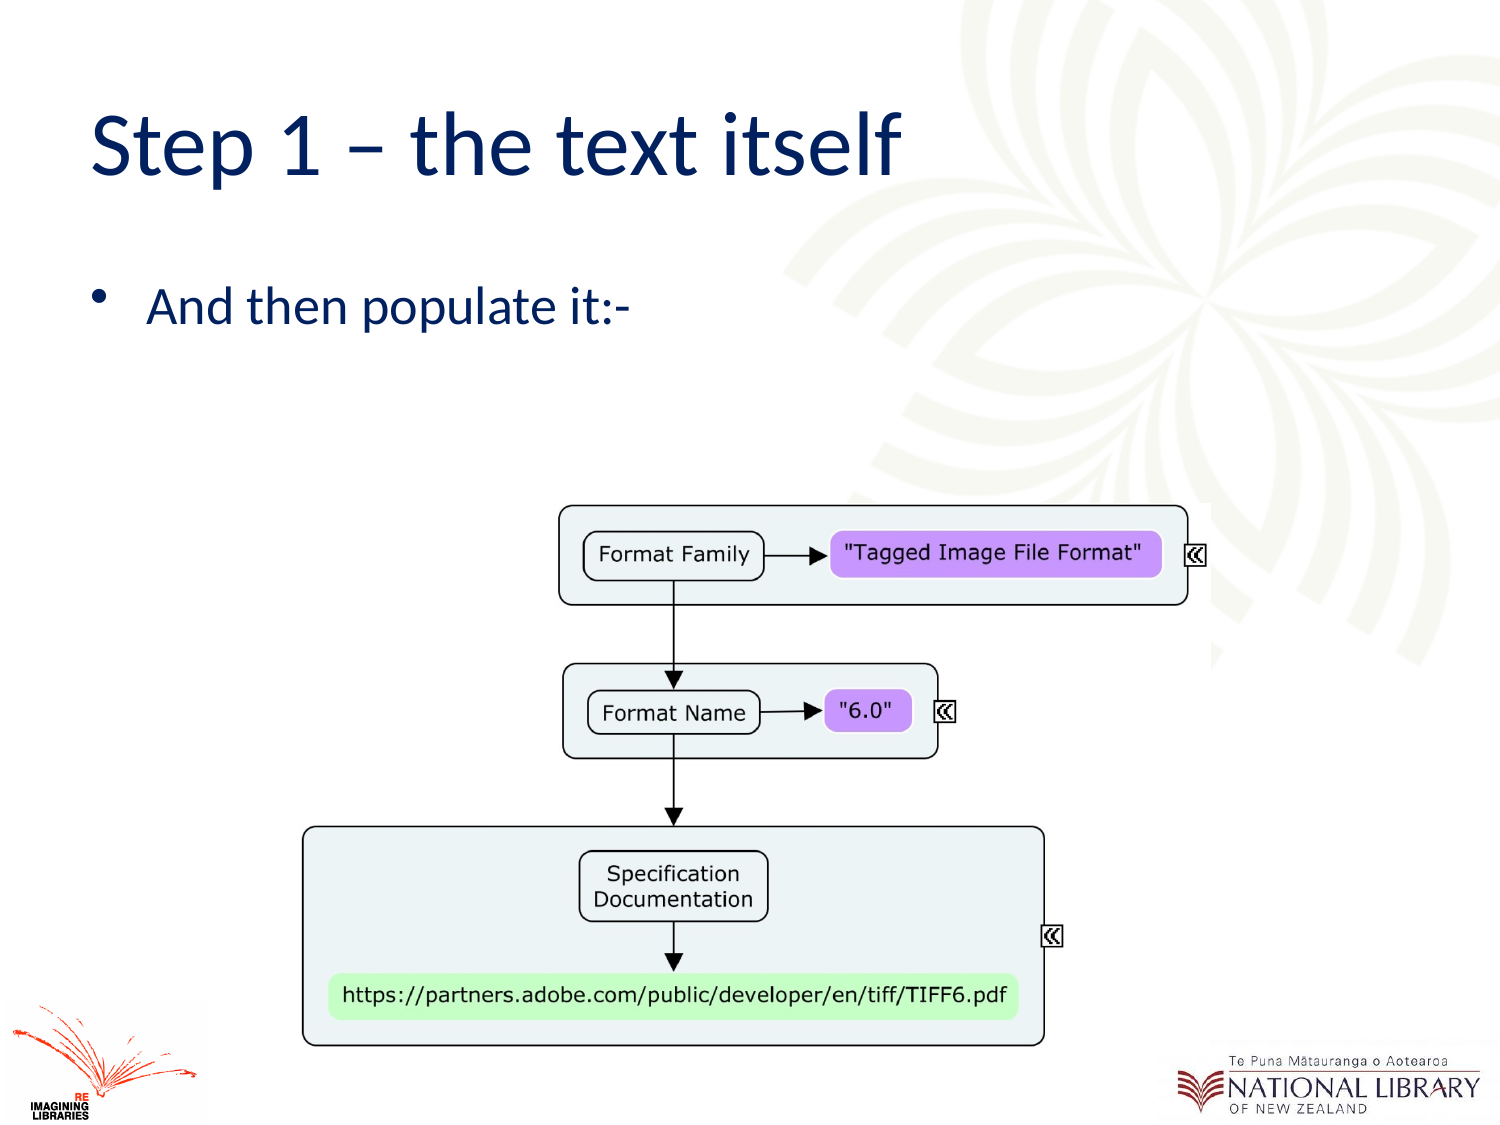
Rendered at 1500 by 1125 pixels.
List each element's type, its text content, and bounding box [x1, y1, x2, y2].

list And then populate it:- [75, 262, 1425, 457]
picture [0, 0, 1500, 1125]
title Step 1 – the text itself [75, 45, 1425, 233]
